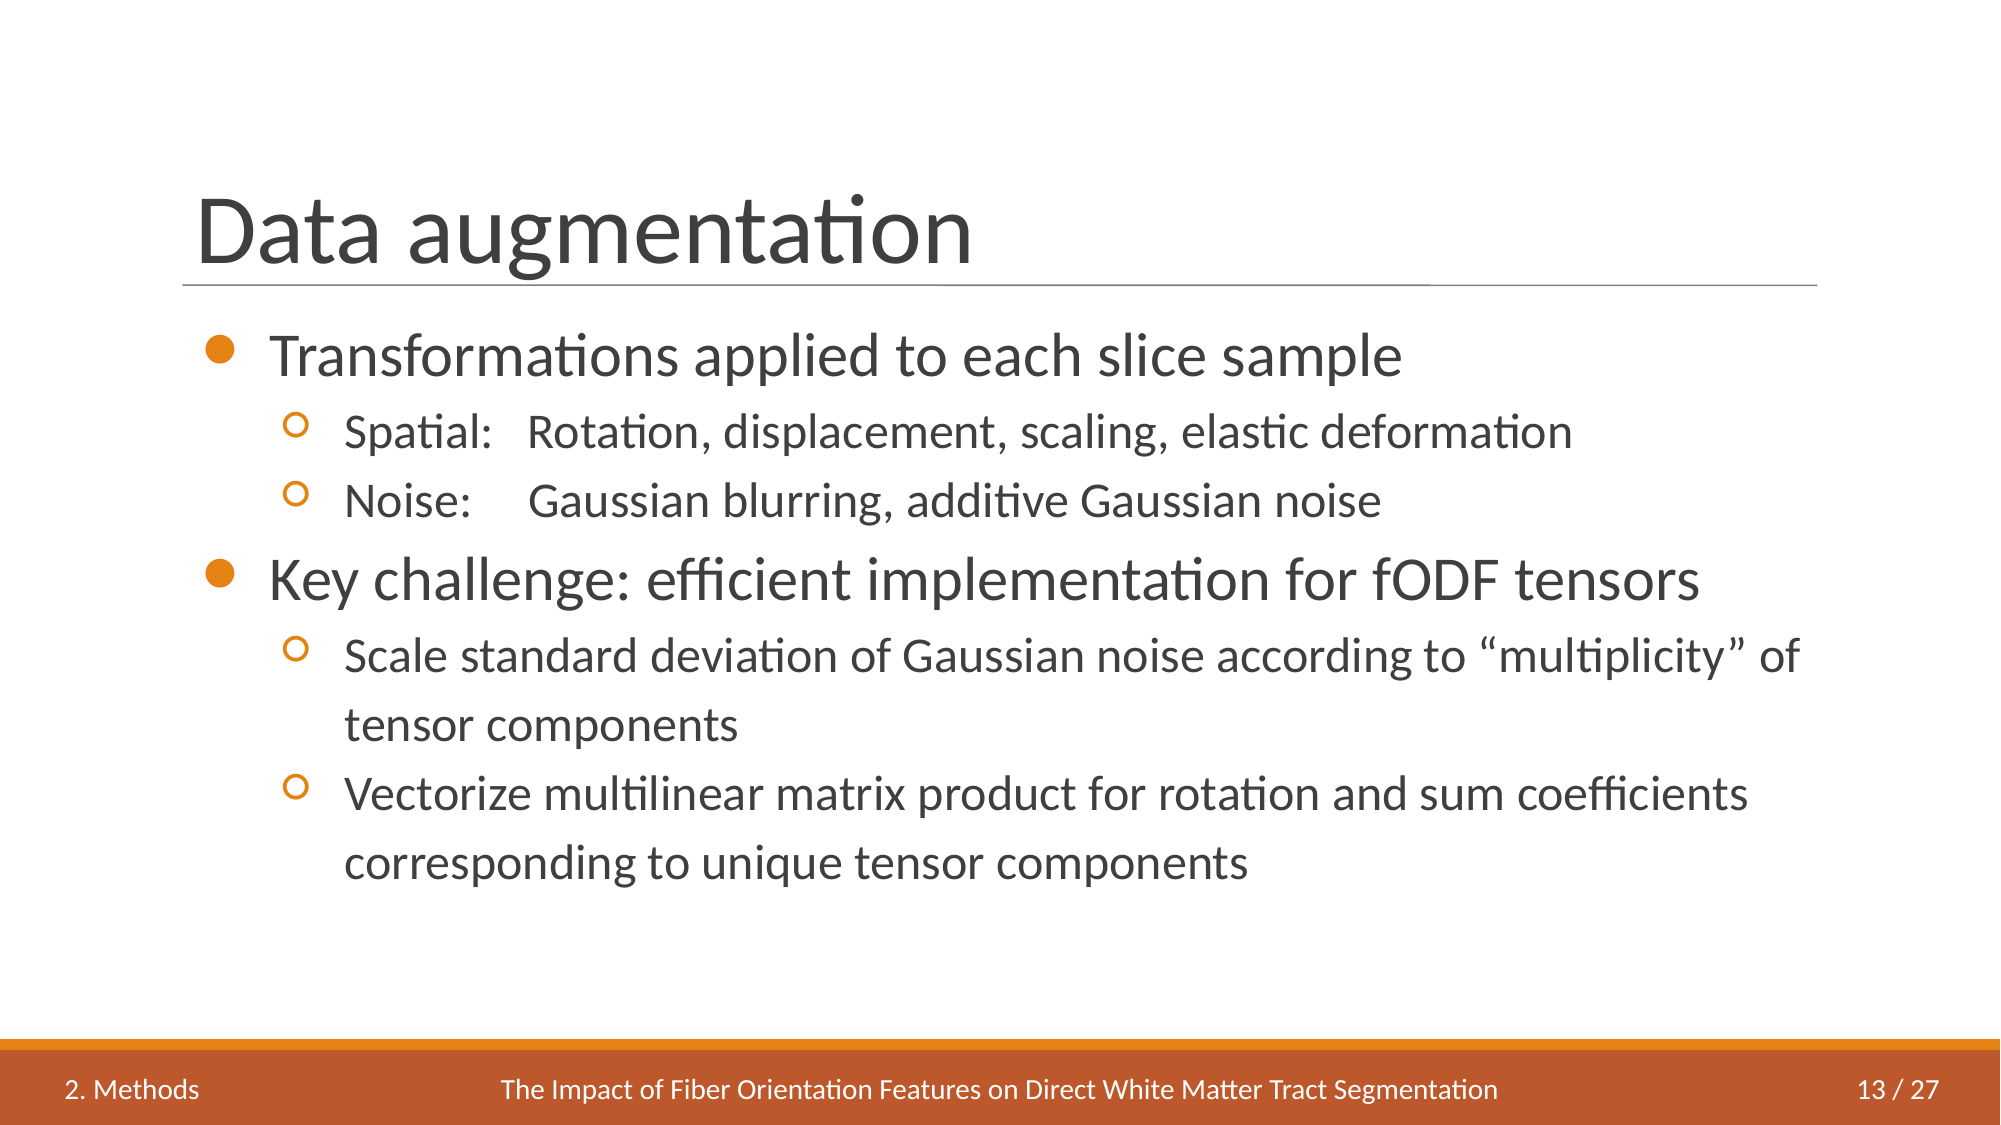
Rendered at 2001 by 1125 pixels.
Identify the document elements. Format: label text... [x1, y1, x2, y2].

slide_number 1 / 27 [1741, 753, 1962, 1125]
slide_number The Impact of Fiber Orientation Features on Direct White Matter Tract Segmentation [392, 753, 1608, 1125]
slide_number 2. Methods [49, 753, 356, 1125]
title Data augmentation [180, 114, 1830, 302]
list Transformations applied to each slice sample Spatial: Rotation, displacement, scaling, elastic deformation Noise: Gaussian blurring, additive Gaussian noise Key challenge: efficient implementation for fODF tensors Scale standard deviation of Gaussian noise according to “multiplicity” of tensor components Vectorize multilinear matrix product for rotation and sum coefficients corresponding to unique tensor components [180, 302, 1831, 941]
